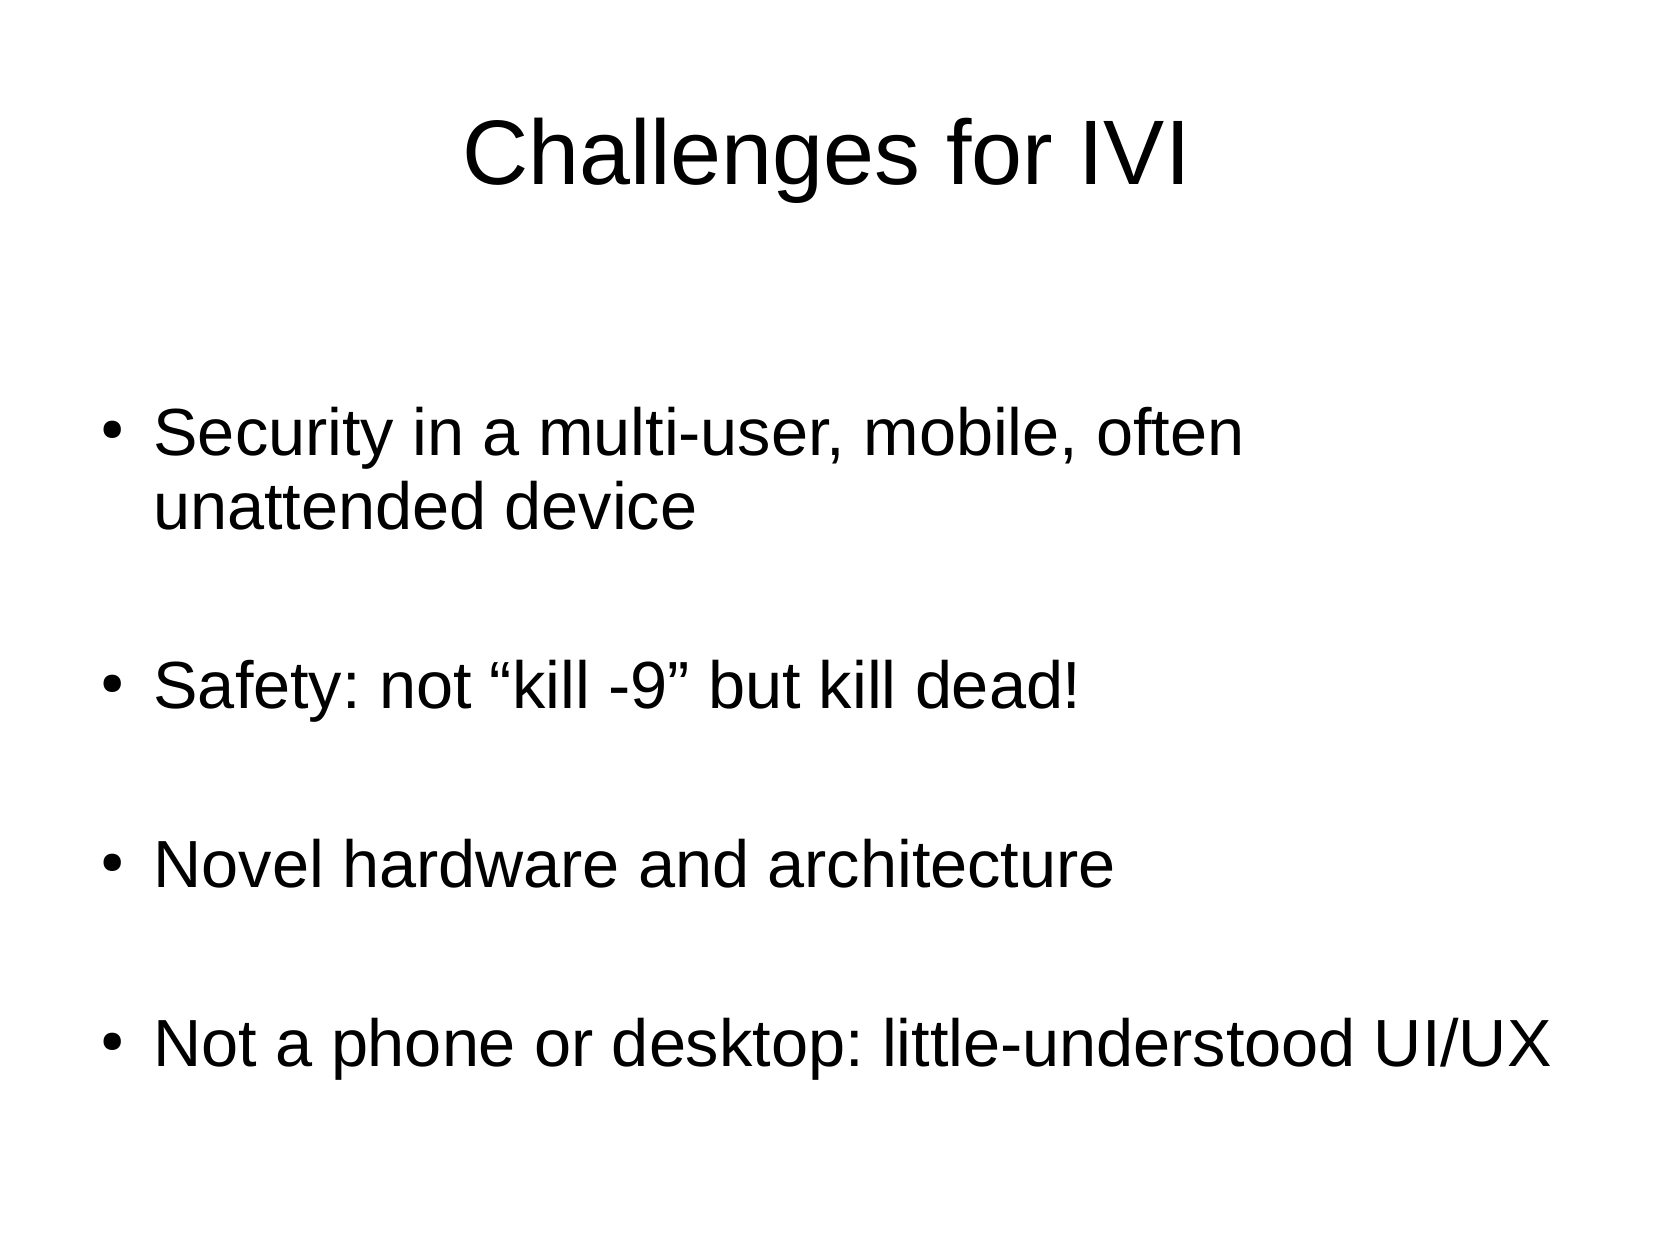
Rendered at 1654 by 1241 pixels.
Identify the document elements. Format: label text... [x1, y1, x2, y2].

title Challenges for IVI [82, 49, 1571, 257]
list Security in a multi-user, mobile, often unattended device Safety: not “kill -9” but kill dead! Novel hardware and architecture Not a phone or desktop: little-understood UI/UX [82, 290, 1571, 1109]
